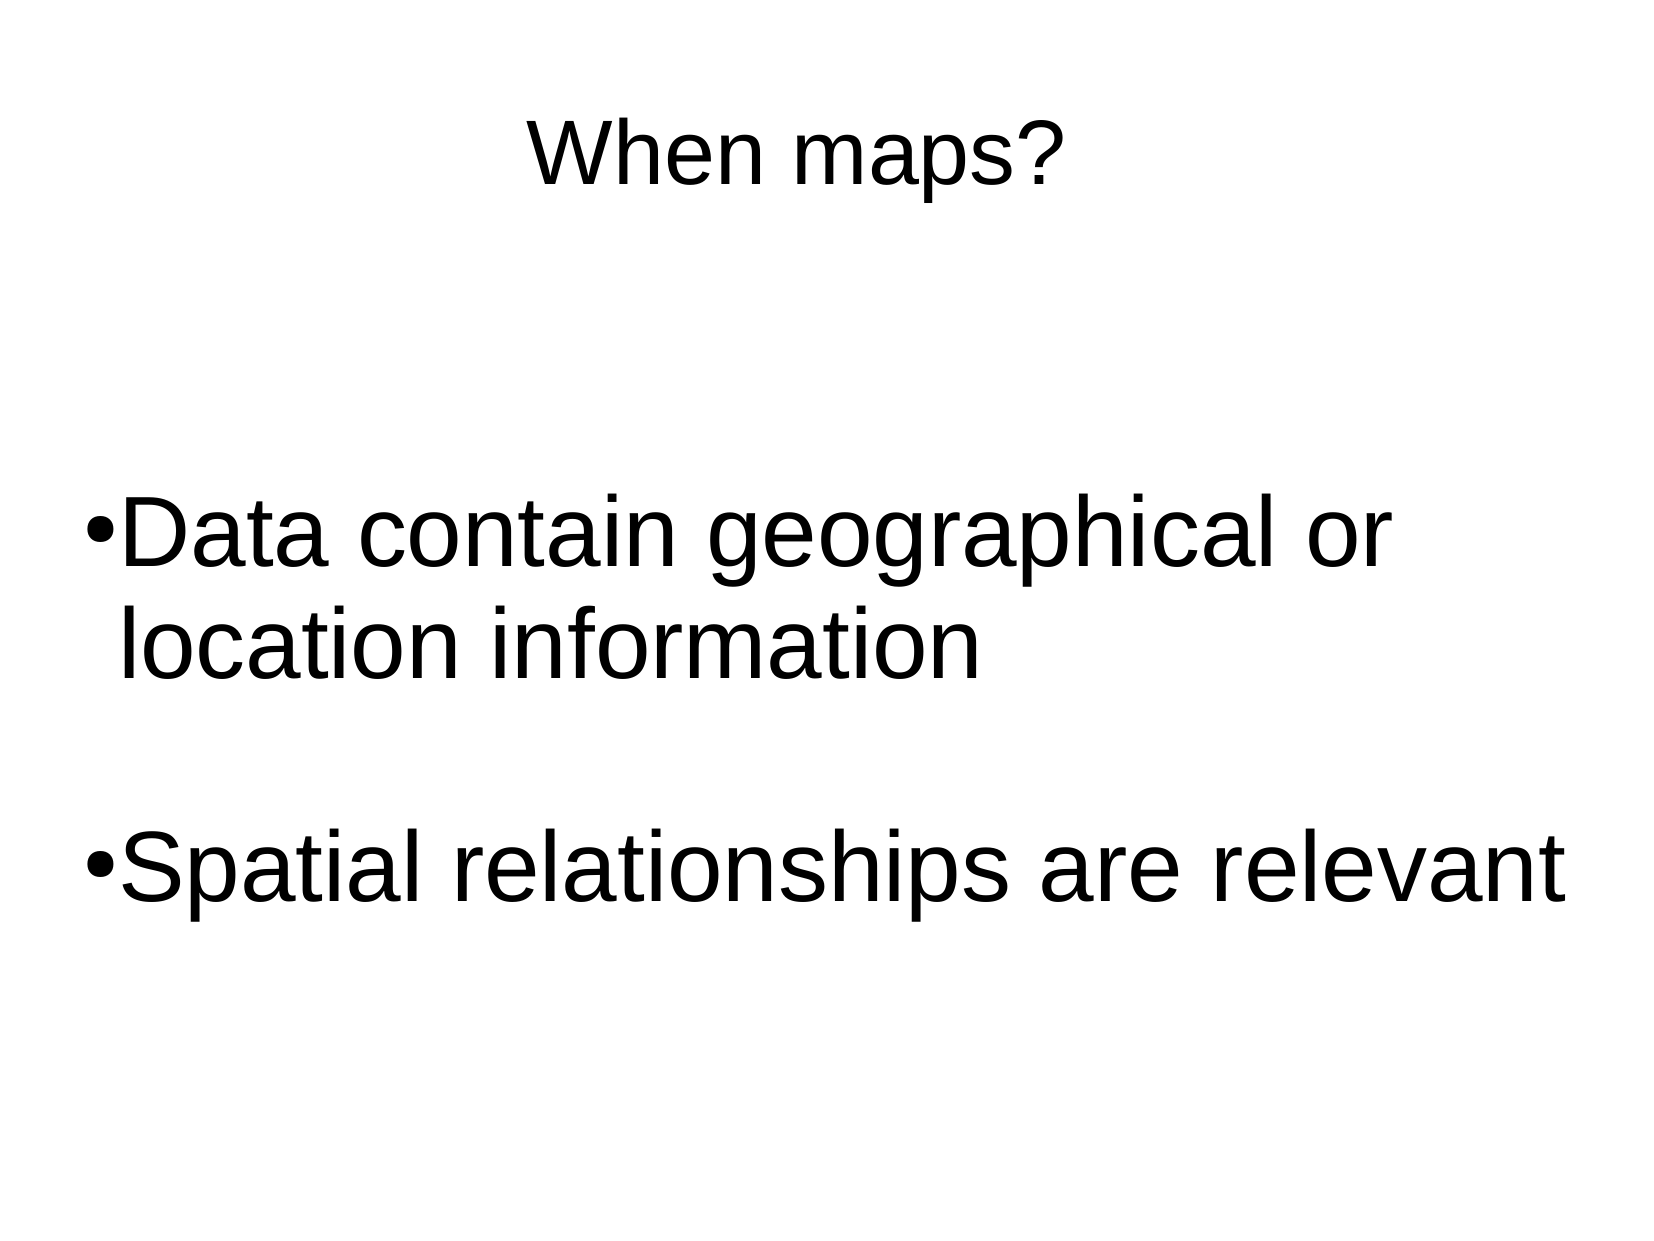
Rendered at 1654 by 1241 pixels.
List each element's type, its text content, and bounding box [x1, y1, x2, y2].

subtitle Data contain geographical or location information Spatial relationships are relevant [82, 290, 1571, 1109]
text_box [168, 116, 1654, 324]
title When maps? [82, 49, 1571, 257]
